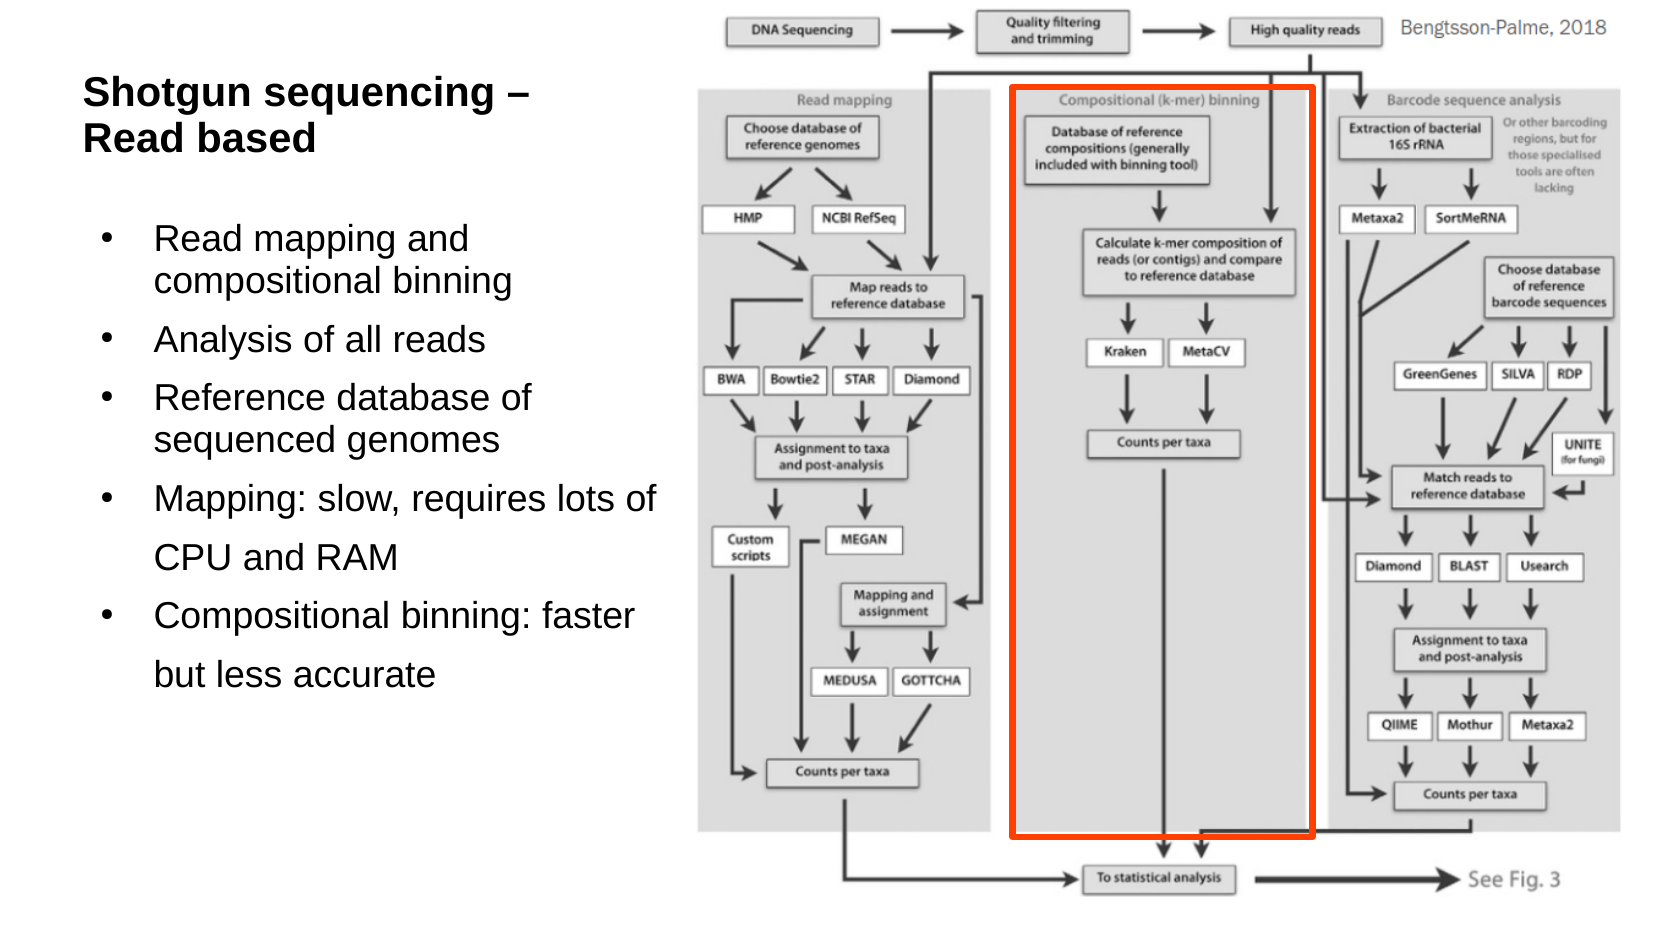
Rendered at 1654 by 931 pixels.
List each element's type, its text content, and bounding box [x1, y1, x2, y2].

title Shotgun sequencing – Read based [82, 37, 667, 193]
picture [667, 0, 1651, 931]
list Read mapping and compositional binning Analysis of all reads Reference database of sequenced genomes Mapping: slow, requires lots of CPU and RAM Compositional binning: faster but less accurate [82, 217, 667, 758]
